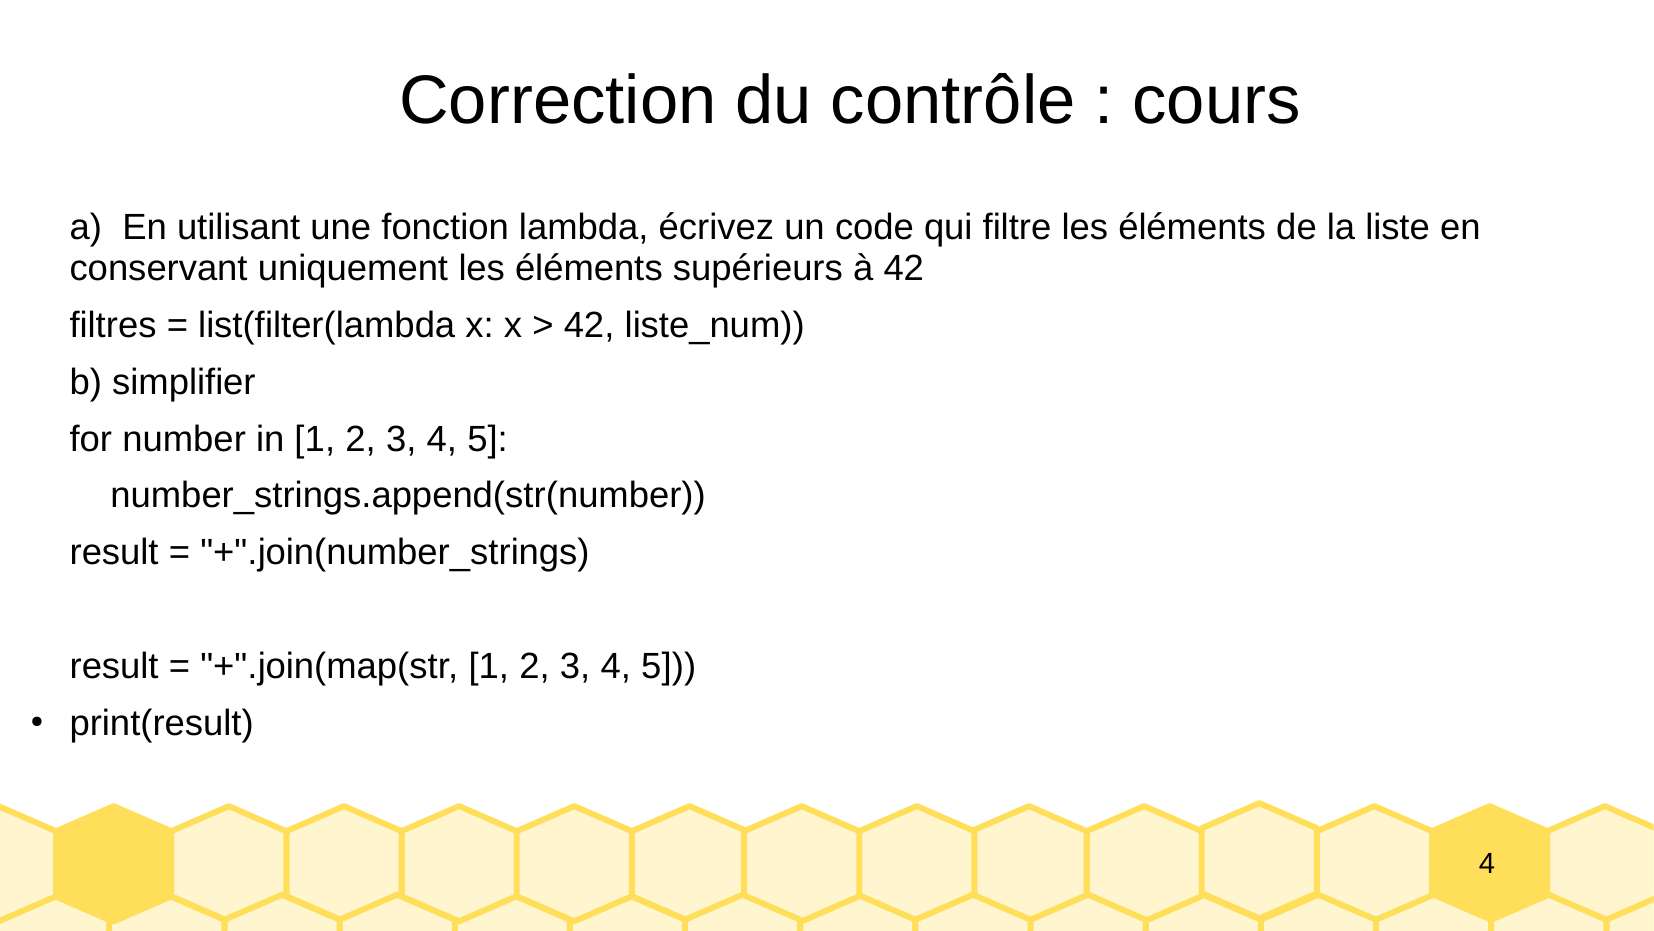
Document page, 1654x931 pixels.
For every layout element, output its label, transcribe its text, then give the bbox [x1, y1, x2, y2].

list a) En utilisant une fonction lambda, écrivez un code qui filtre les éléments de la liste en conservant uniquement les éléments supérieurs à 42 filtres = list(filter(lambda x: x > 42, liste_num)) b) simplifier for number in [1, 2, 3, 4, 5]: number_strings.append(str(number)) result = "+".join(number_strings) result = "+".join(map(str, [1, 2, 3, 4, 5])) print(result) [17, 206, 1506, 747]
title Correction du contrôle : cours [106, 21, 1595, 178]
